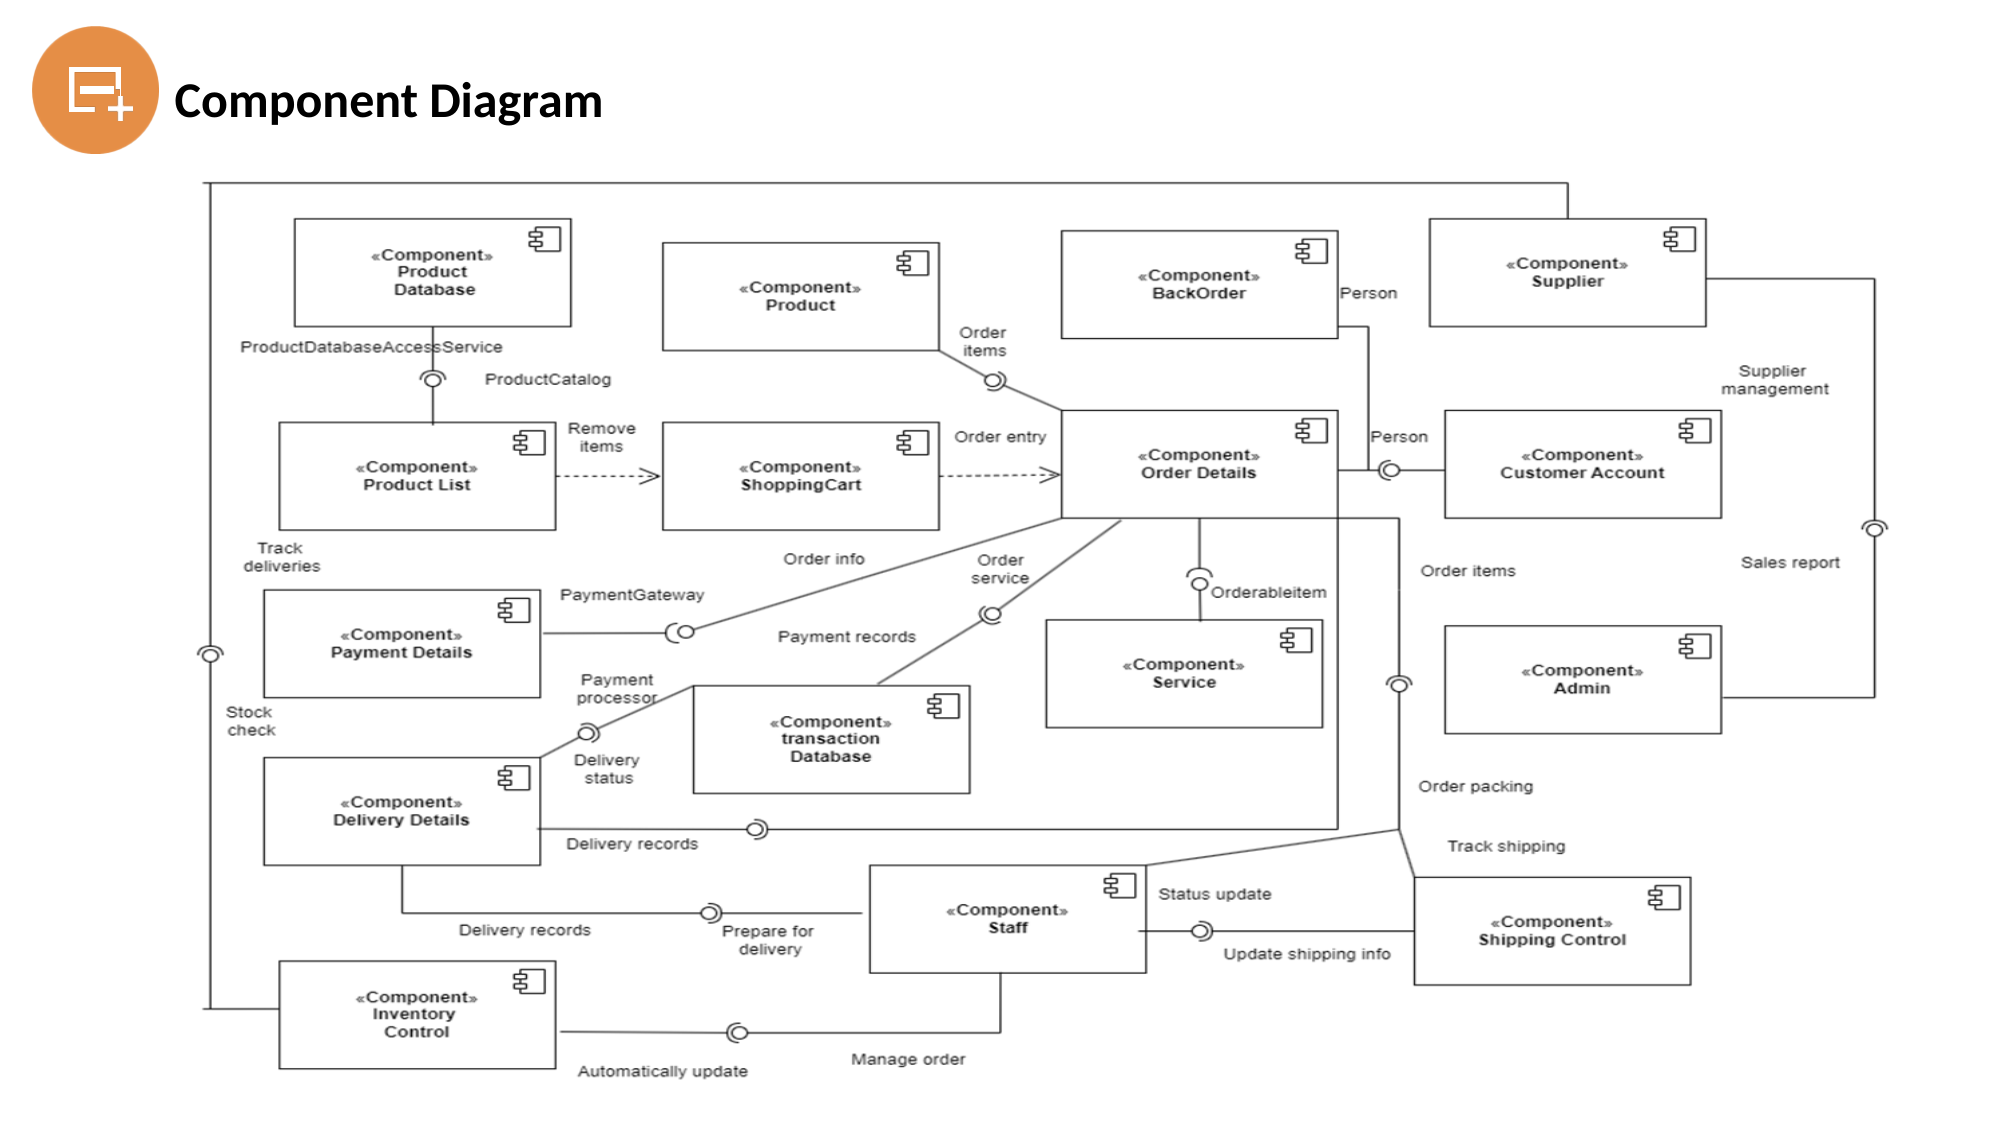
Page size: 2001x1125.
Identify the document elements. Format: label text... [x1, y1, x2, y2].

picture [32, 26, 159, 154]
text_box Component Diagram [159, 59, 631, 136]
picture [193, 174, 1894, 1091]
